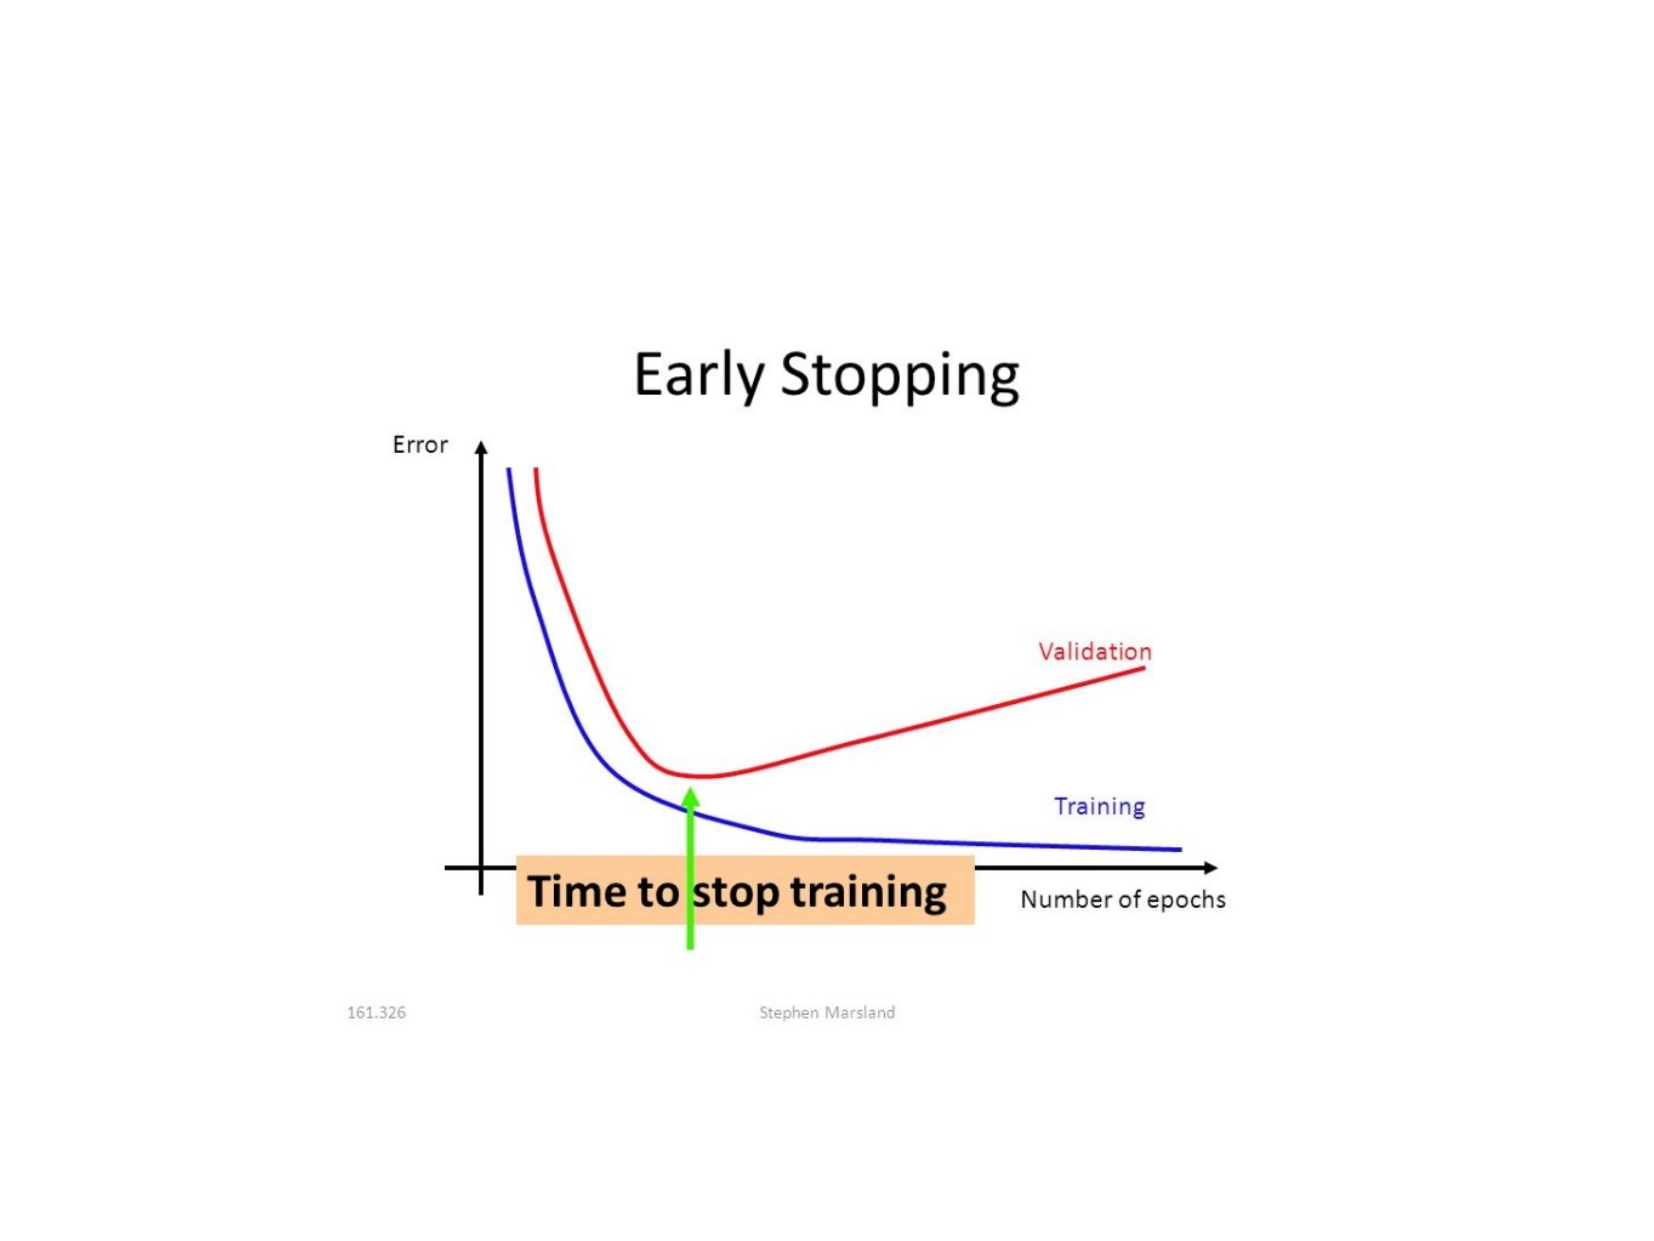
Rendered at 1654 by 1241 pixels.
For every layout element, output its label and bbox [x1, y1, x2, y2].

picture [281, 231, 1373, 1050]
